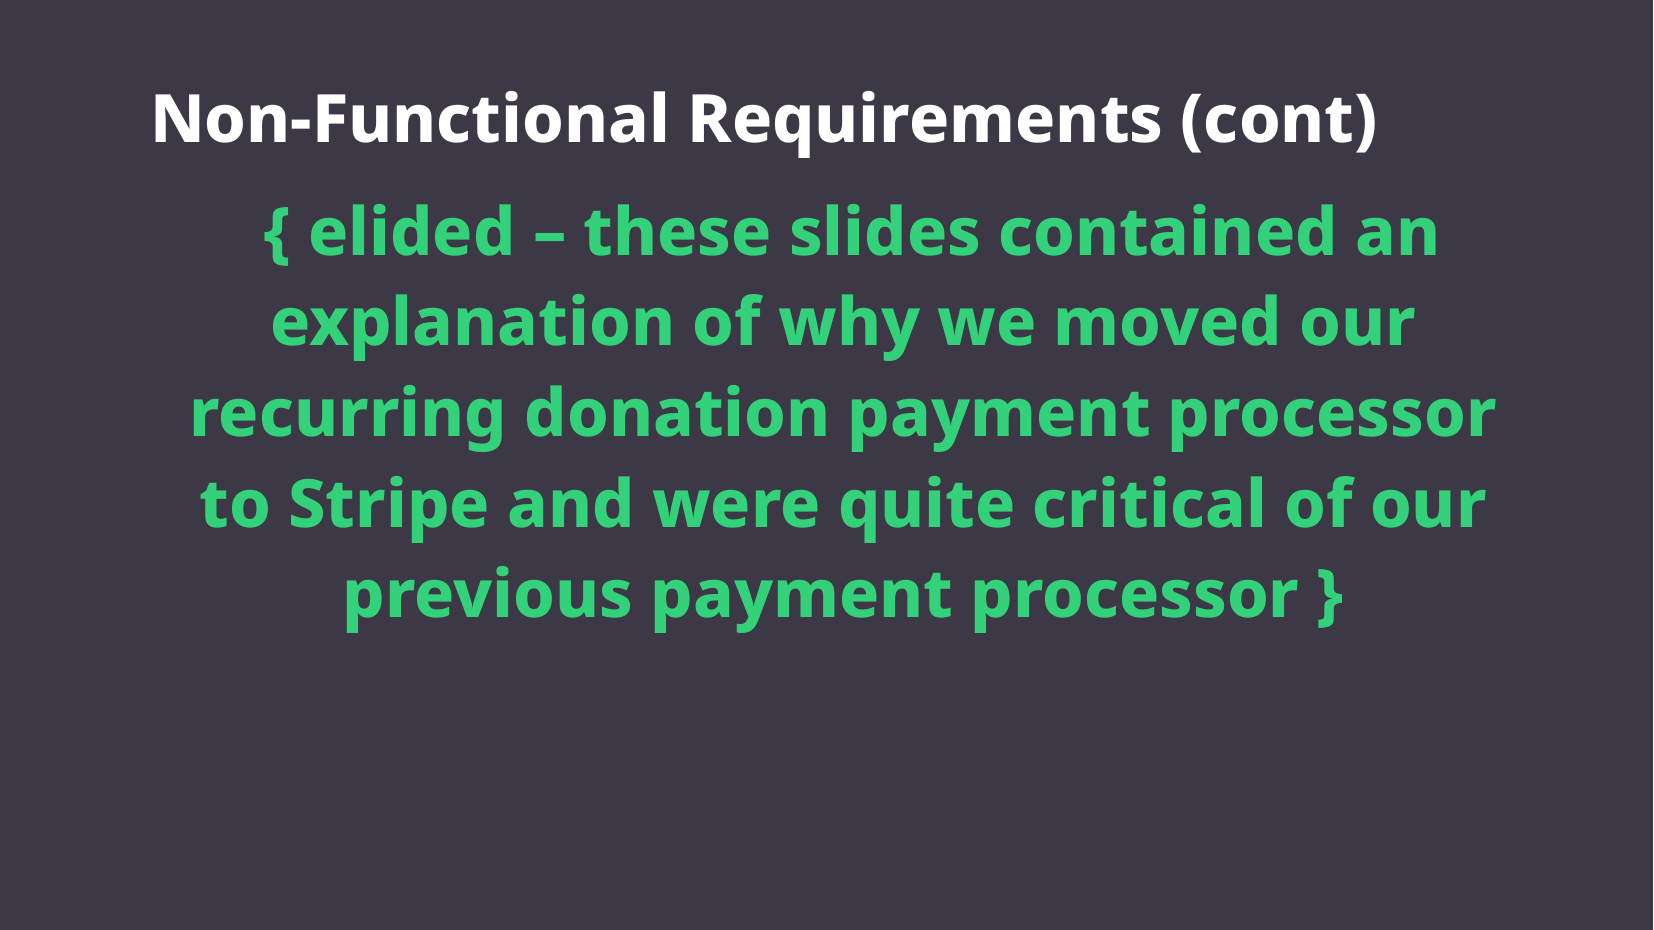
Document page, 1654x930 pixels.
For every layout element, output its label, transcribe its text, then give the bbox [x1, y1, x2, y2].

title { elided – these slides contained an explanation of why we moved our recurring donation payment processor to Stripe and were quite critical of our previous payment processor } [150, 210, 1538, 638]
title Non-Functional Requirements (cont) [150, 0, 1426, 162]
